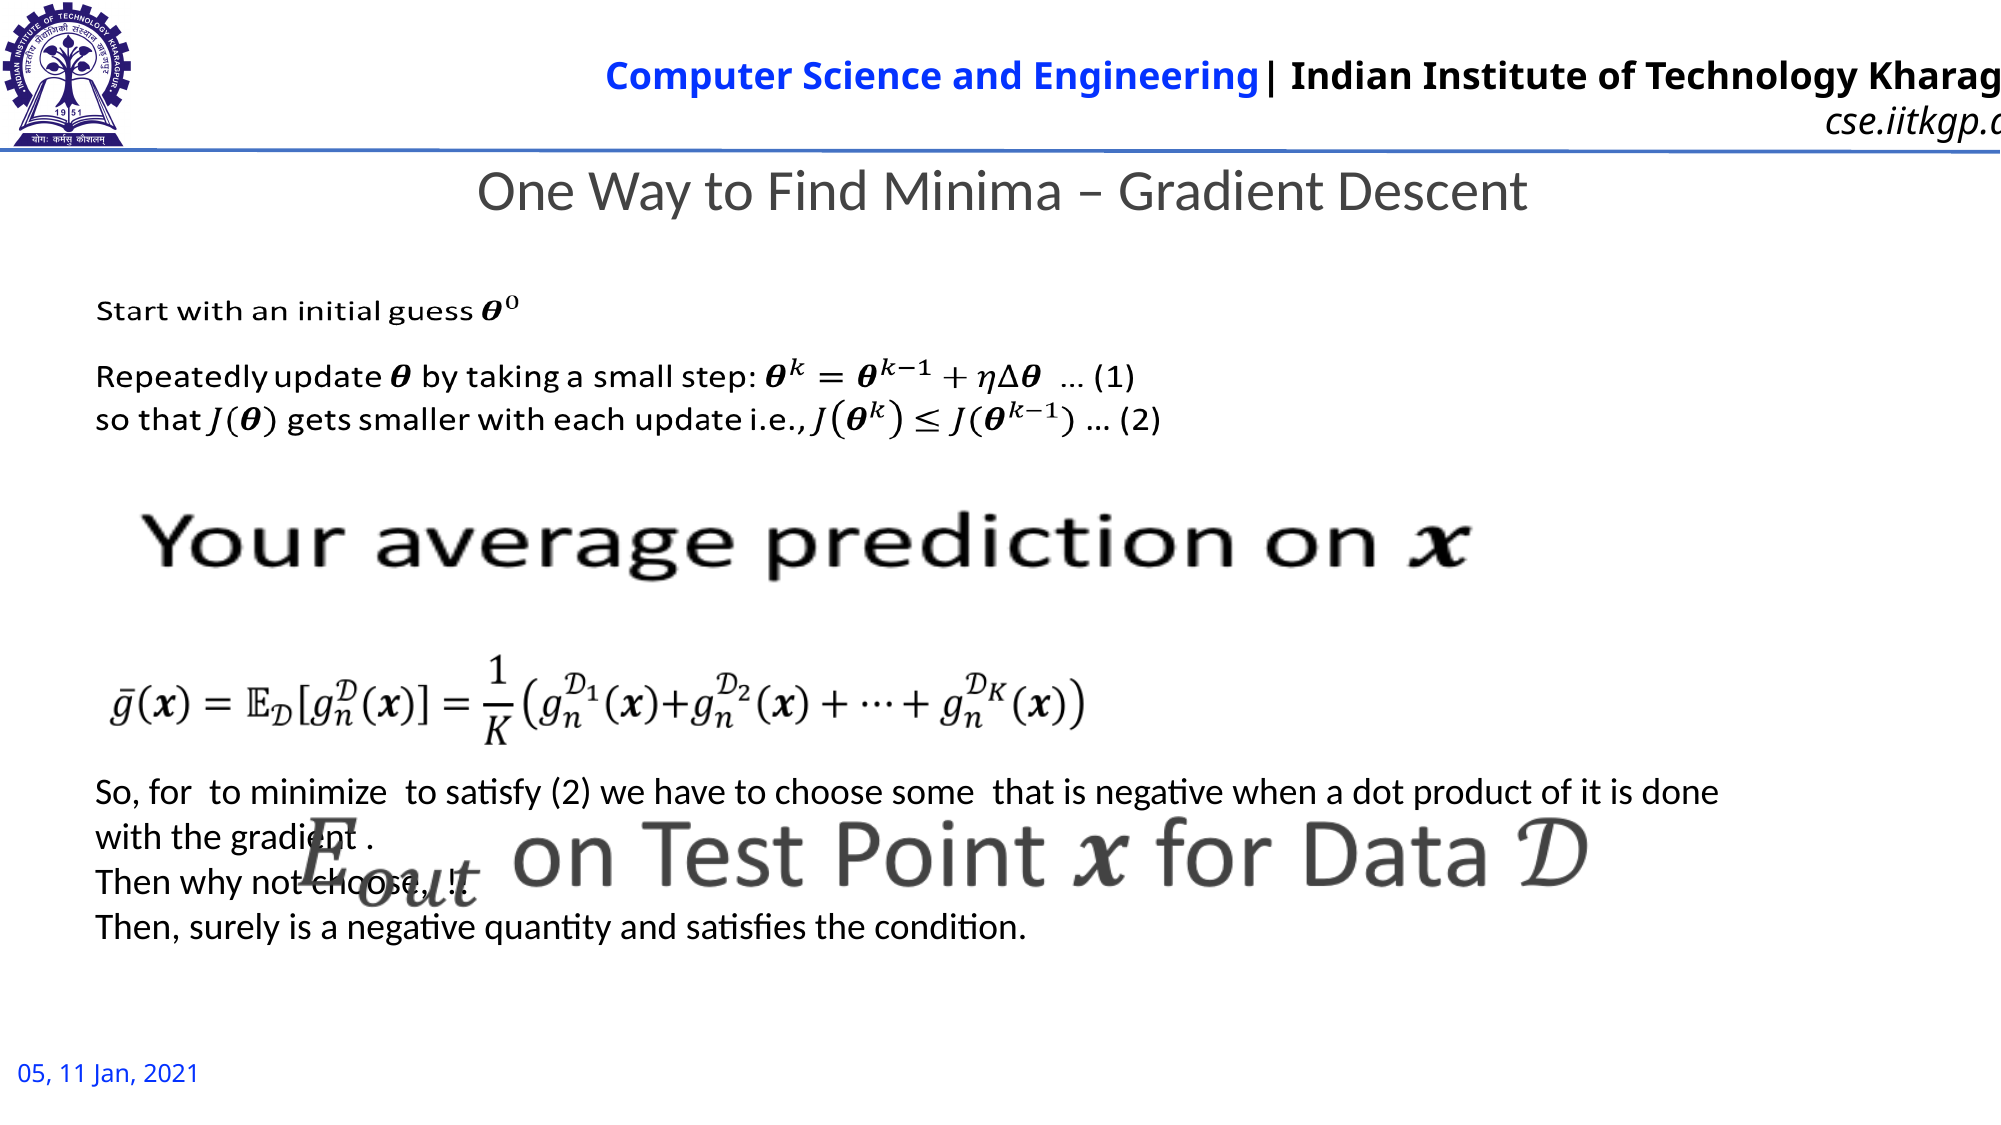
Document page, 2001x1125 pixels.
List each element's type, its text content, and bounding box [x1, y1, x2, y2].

picture [2, 2, 131, 147]
text_box One Way to Find Minima – Gradient Descent [305, 136, 1702, 232]
slide_number 05, 11 Jan, 2021 [2, 1042, 331, 1103]
text_box [80, 641, 1114, 754]
text_box [72, 283, 1186, 458]
text_box [72, 466, 1528, 637]
text_box [80, 759, 1810, 974]
